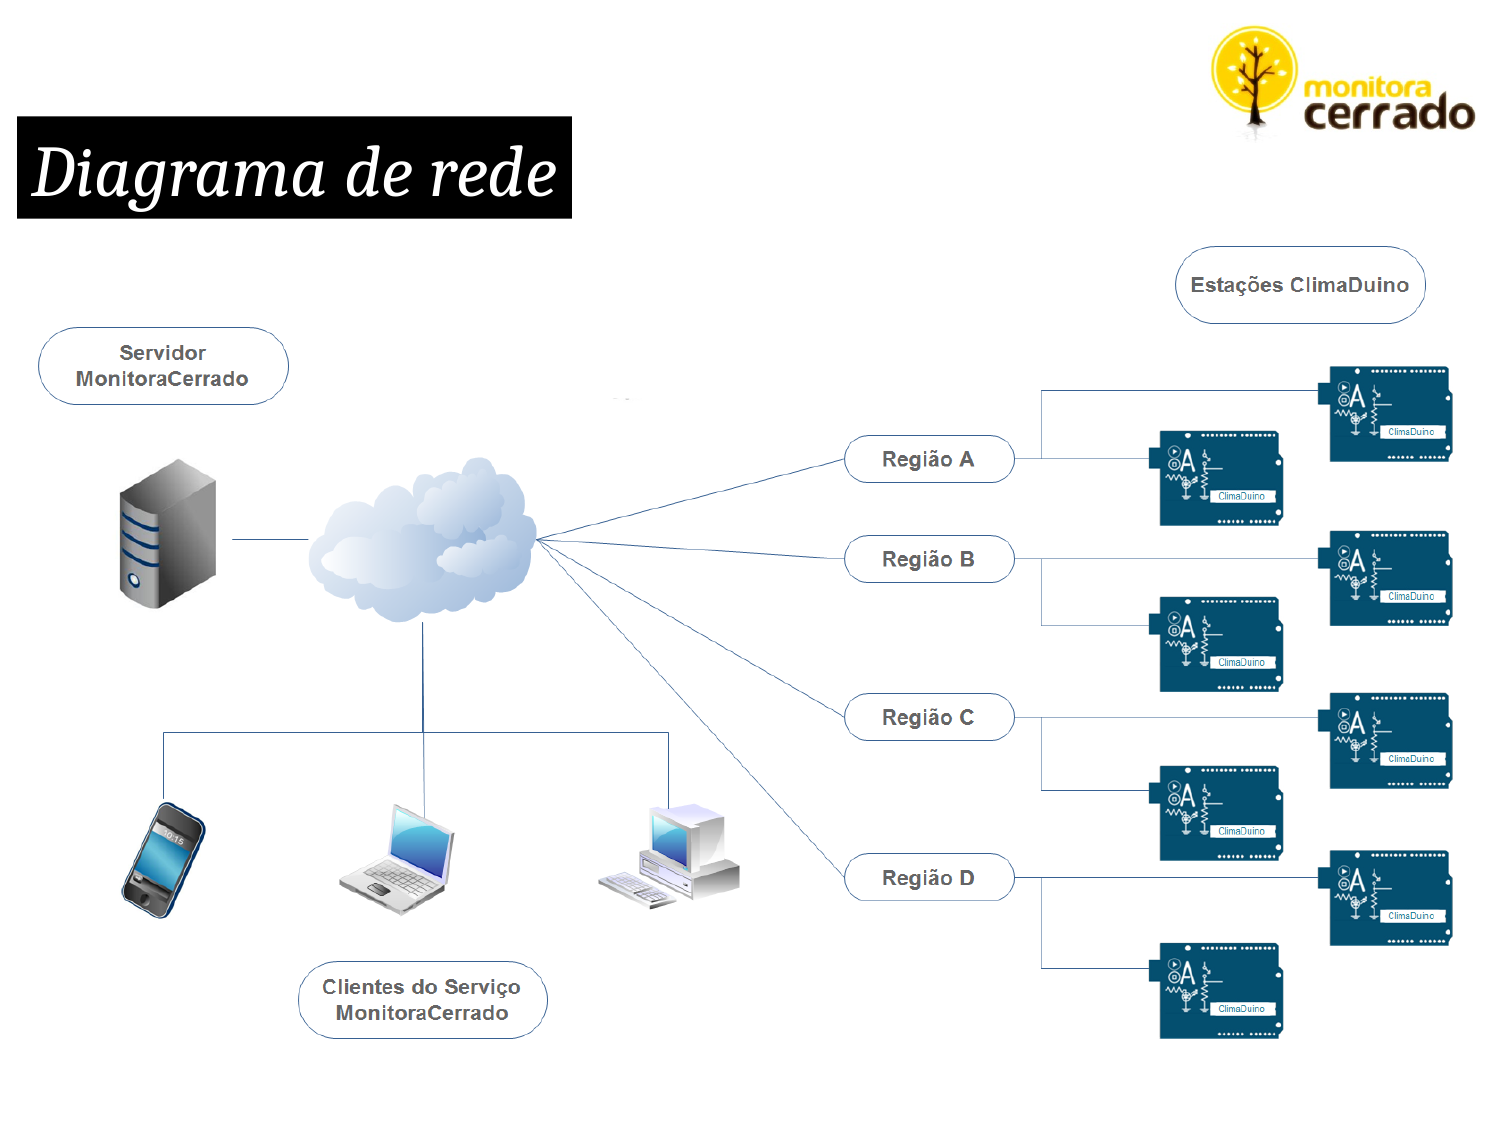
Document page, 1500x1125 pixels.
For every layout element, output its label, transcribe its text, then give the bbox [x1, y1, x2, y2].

text_box [147, 54, 1341, 399]
picture [0, 23, 1500, 1093]
text_box Diagrama de rede [17, 116, 572, 219]
